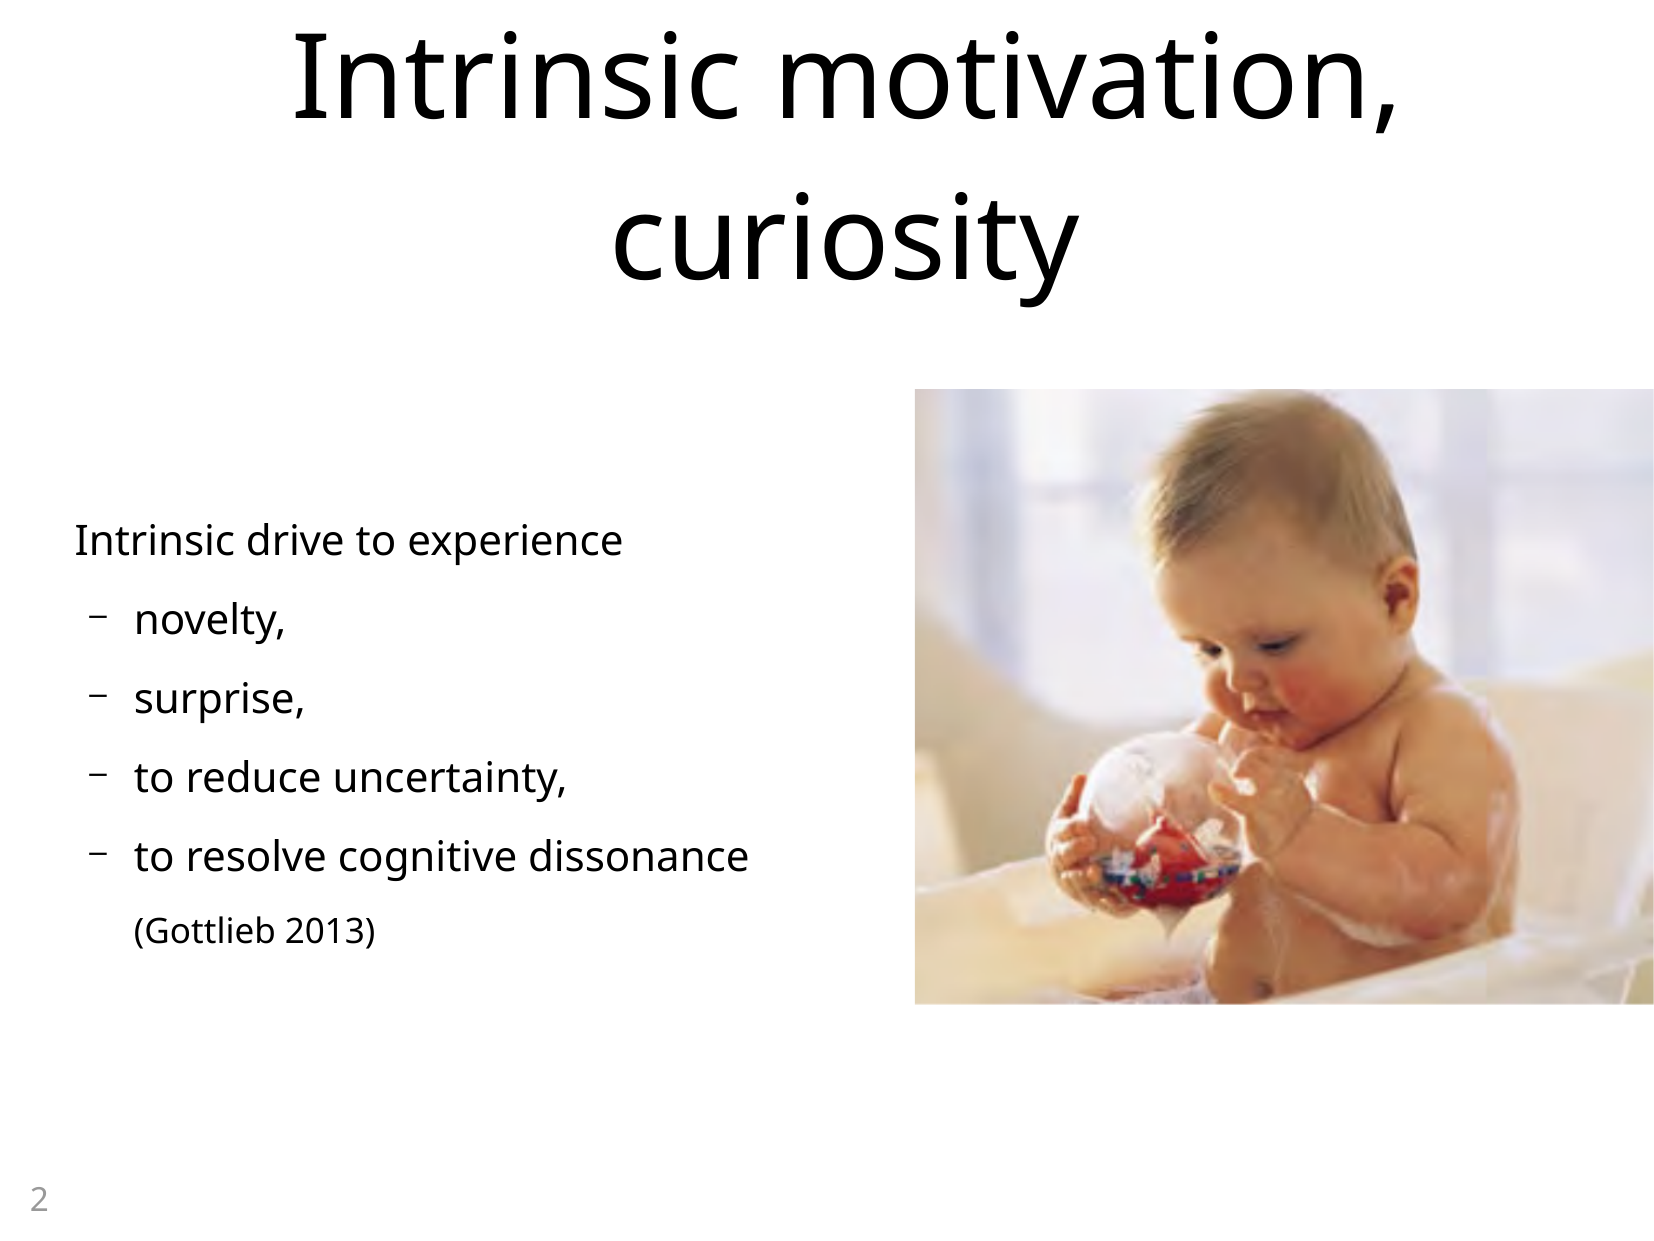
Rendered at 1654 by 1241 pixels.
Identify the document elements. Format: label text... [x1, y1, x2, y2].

list Intrinsic drive to experience novelty, surprise, to reduce uncertainty, to resolve cognitive dissonance (Gottlieb 2013) [15, 315, 1504, 961]
picture [914, 389, 1654, 1006]
title 2 [3, 1168, 76, 1231]
title Intrinsic motivation, curiosity [82, 34, 1571, 272]
